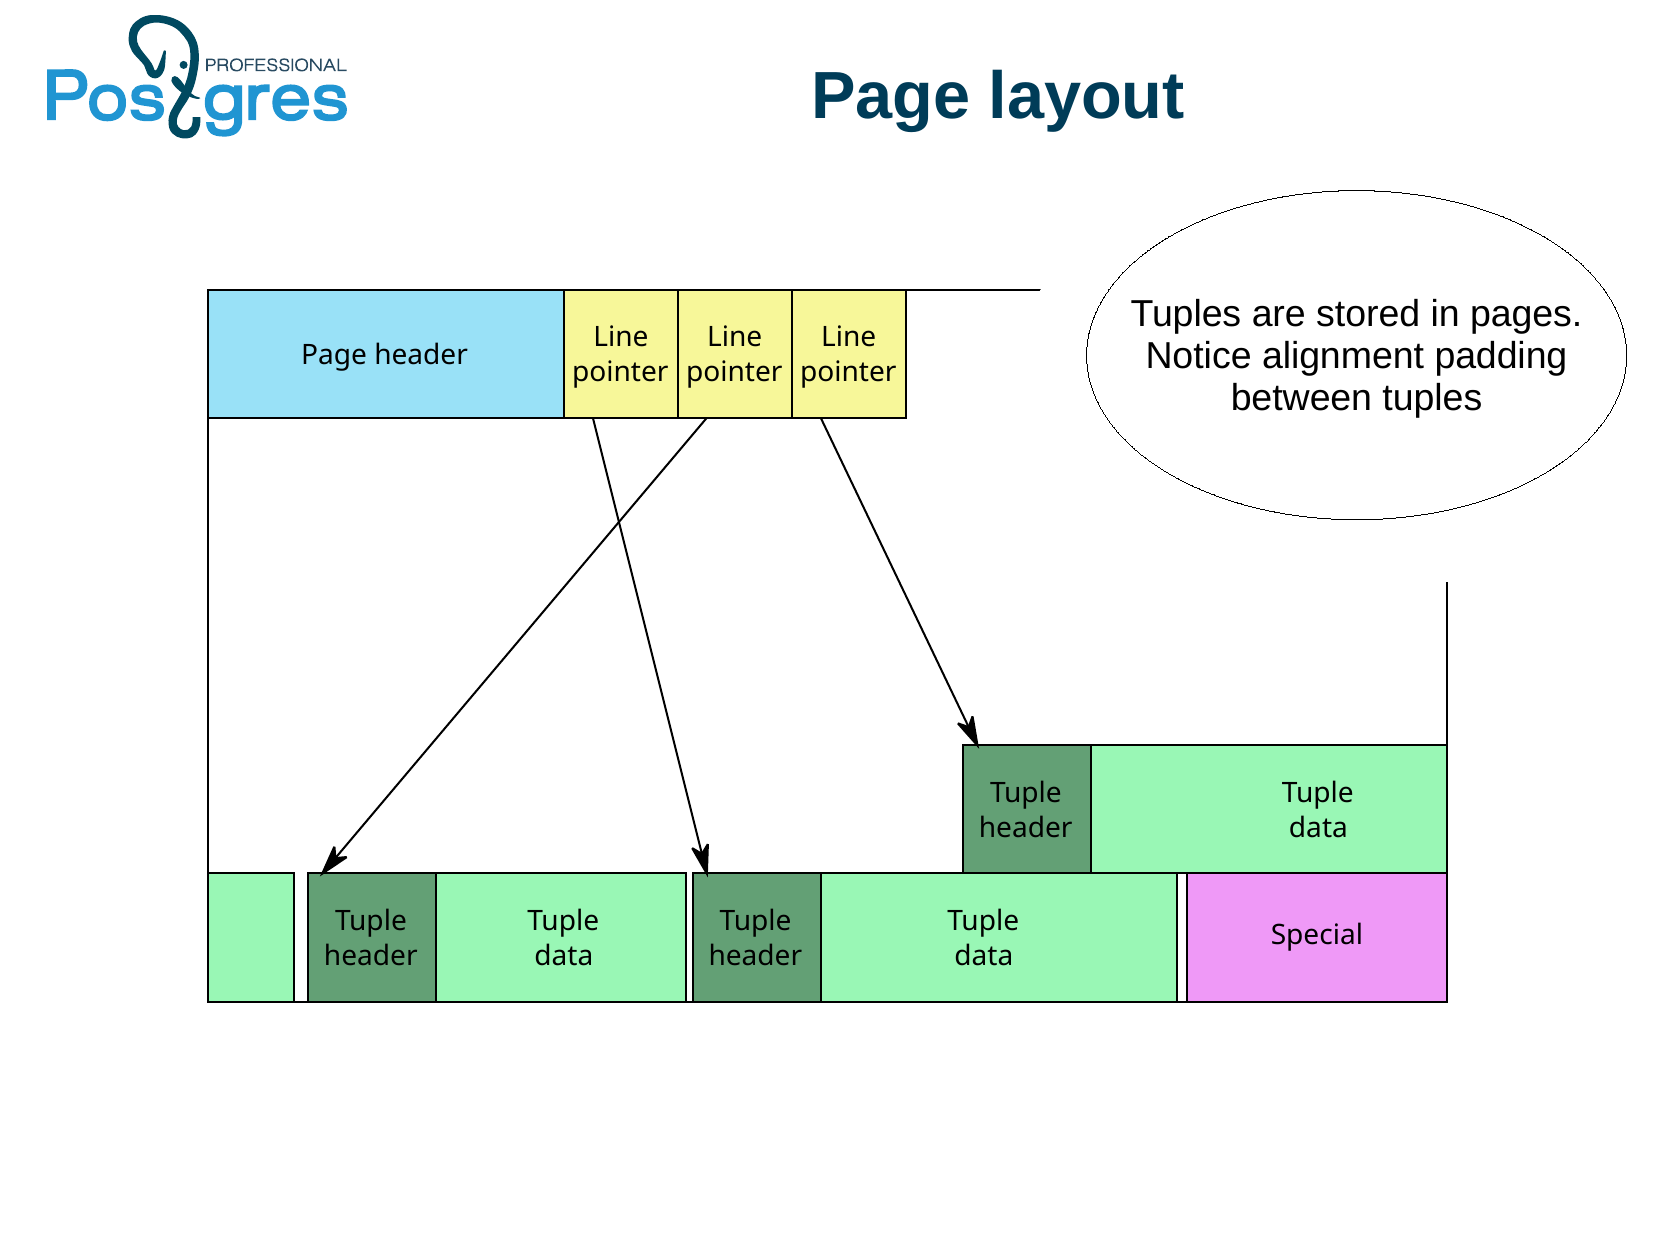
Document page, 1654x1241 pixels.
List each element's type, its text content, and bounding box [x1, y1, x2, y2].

text_box Tuples are stored in pages. Notice alignment padding between tuples [1086, 190, 1627, 520]
text_box [1015, 153, 1654, 591]
picture [0, 0, 1654, 1241]
title Page layout [389, 49, 1607, 142]
